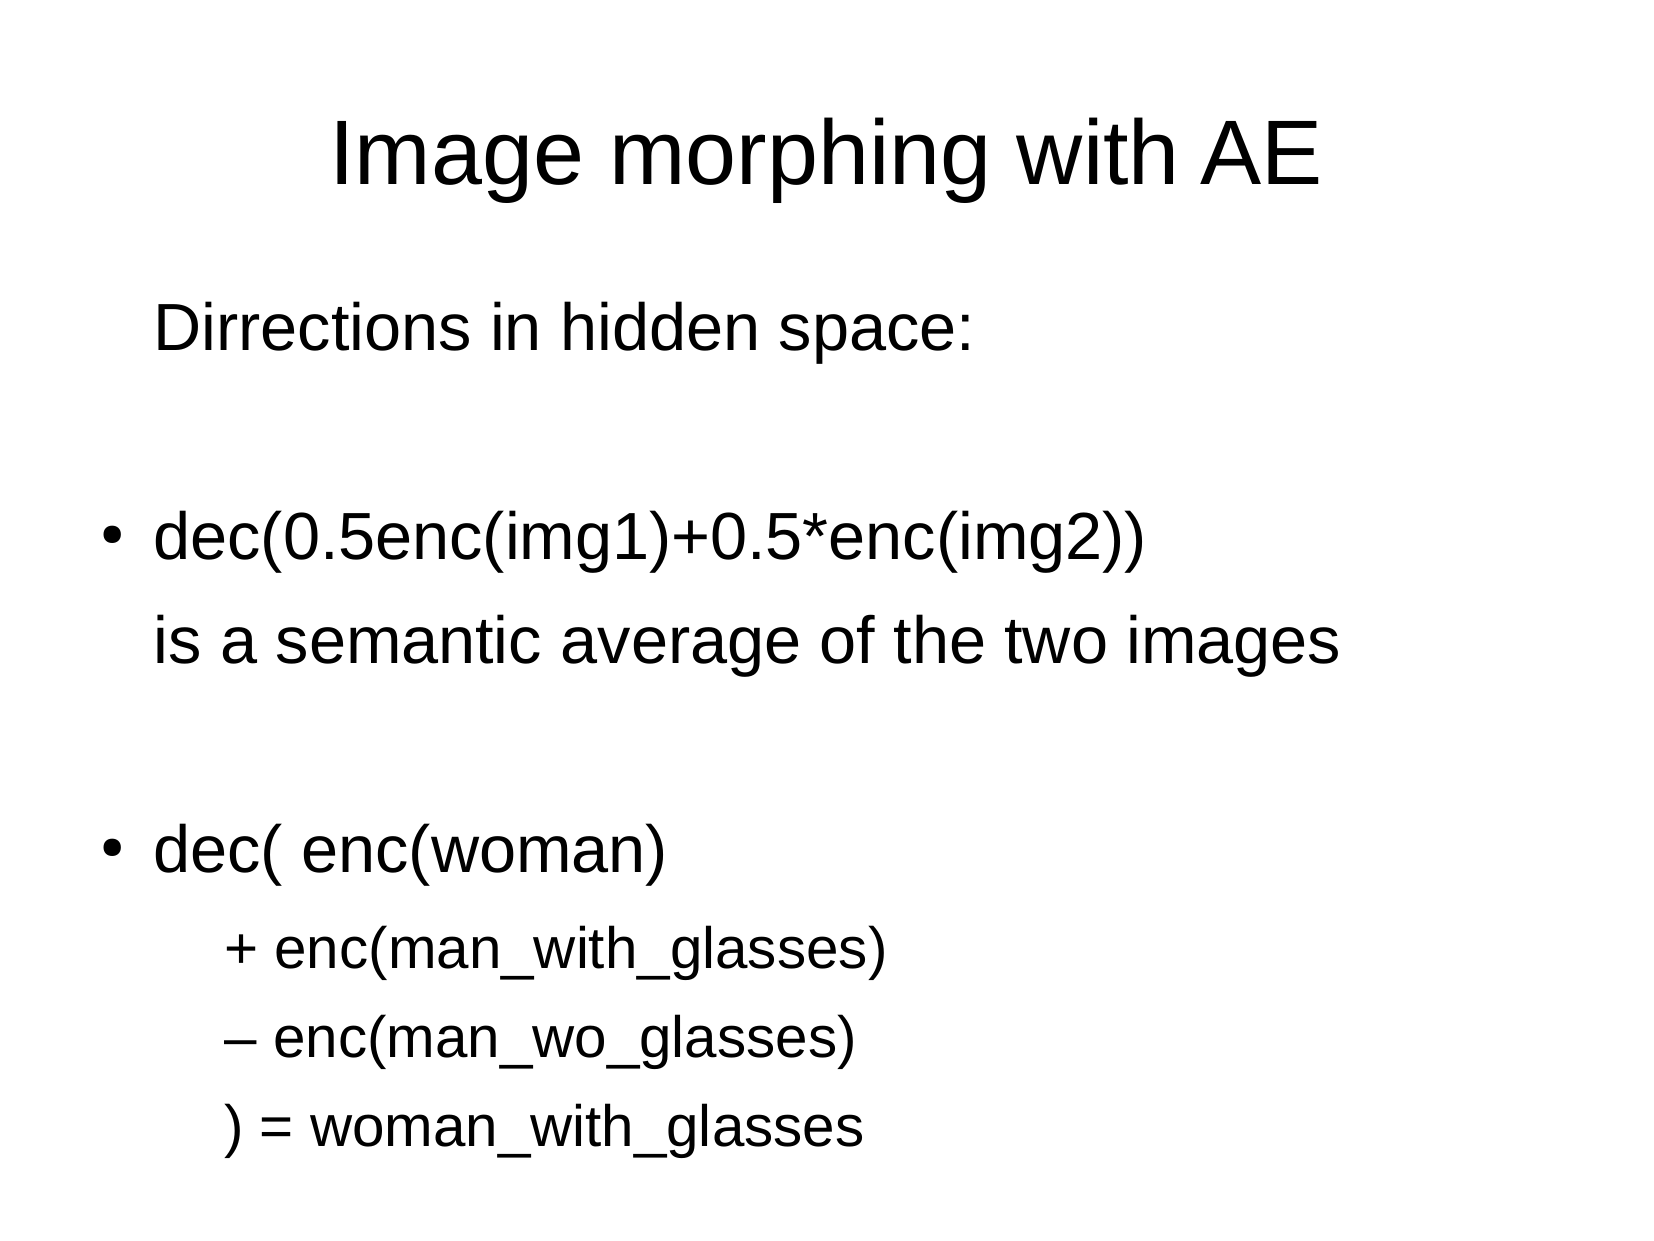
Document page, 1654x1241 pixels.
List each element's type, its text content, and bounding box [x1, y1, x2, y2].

list Dirrections in hidden space: dec(0.5enc(img1)+0.5*enc(img2)) is a semantic average of the two images dec( enc(woman) + enc(man_with_glasses) – enc(man_wo_glasses) ) = woman_with_glasses [82, 290, 1576, 1241]
title Image morphing with AE [82, 49, 1571, 257]
